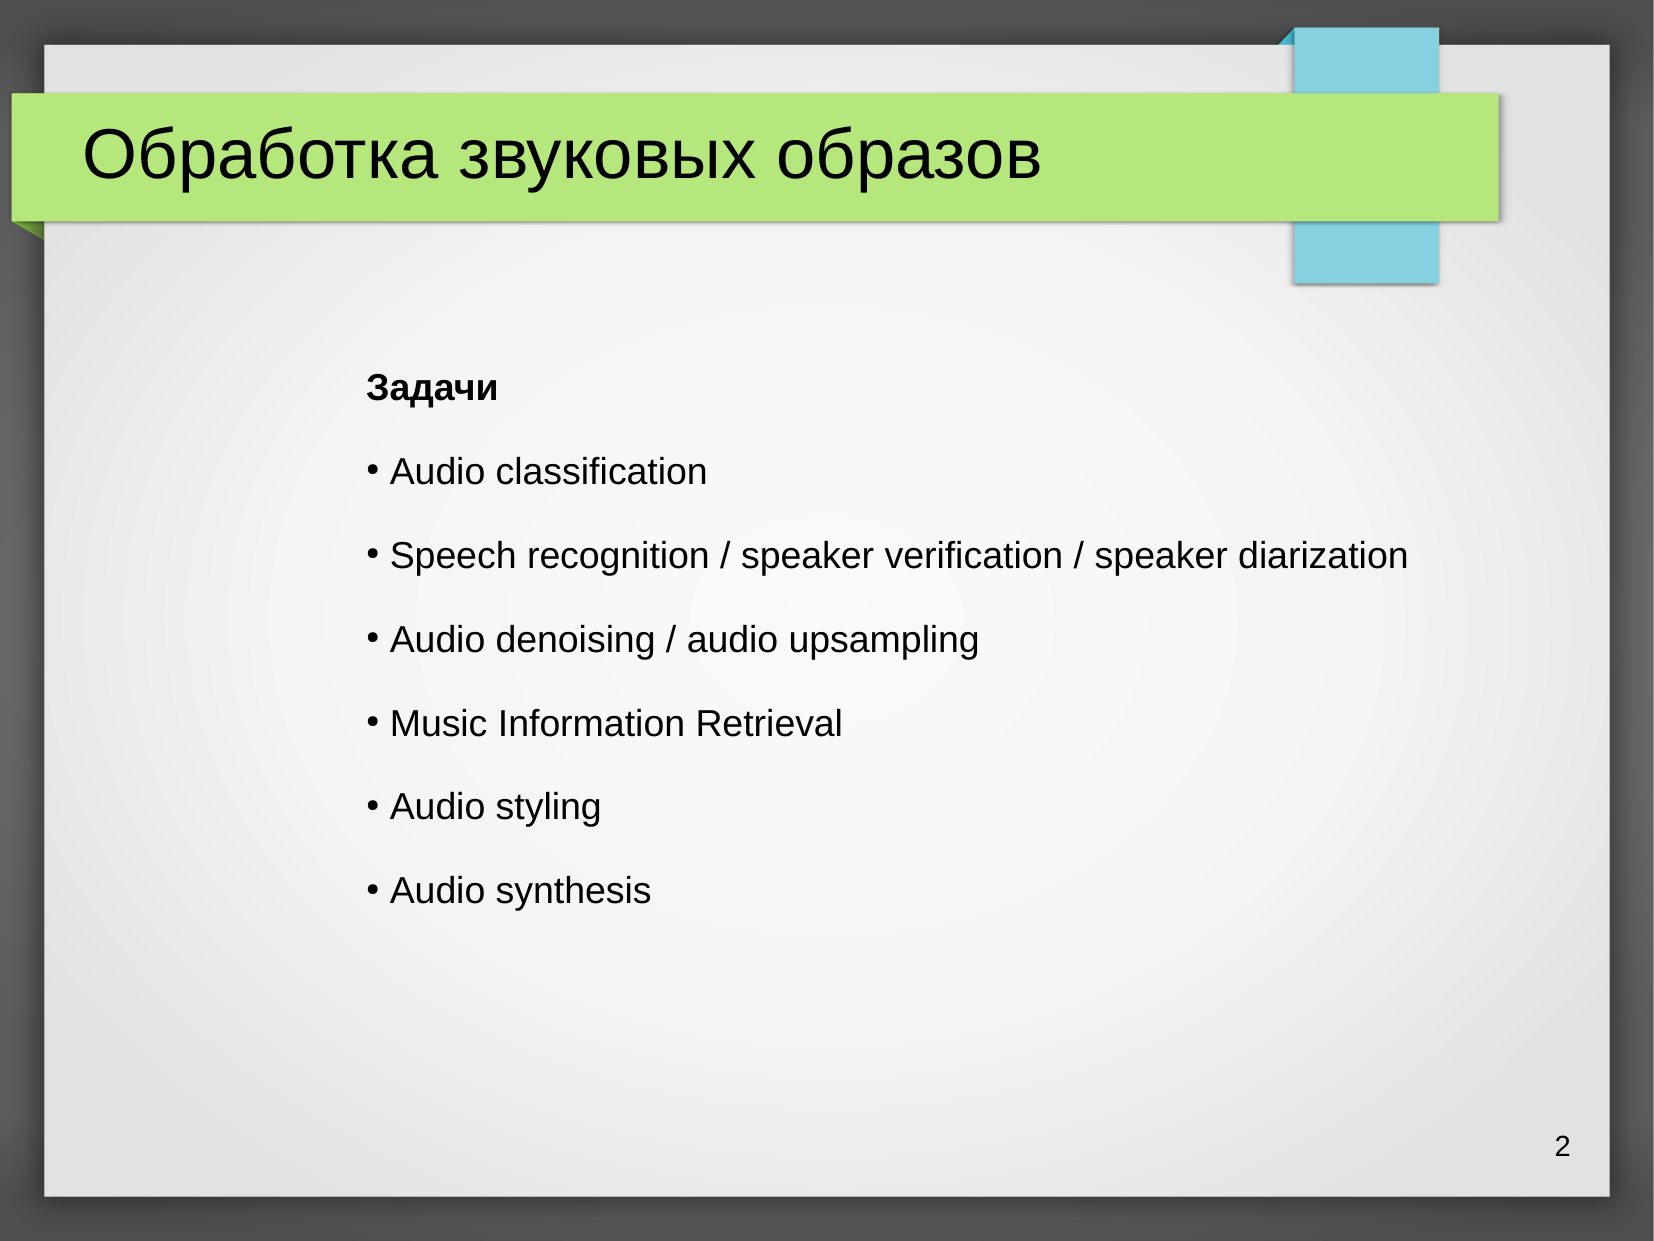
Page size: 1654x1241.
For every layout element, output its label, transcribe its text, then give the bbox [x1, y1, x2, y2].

title Обработка звуковых образов [82, 114, 1406, 194]
picture [0, 0, 1654, 1241]
text_box Задачи Audio classification Speech recognition / speaker verification / speaker diarization Audio denoising / audio upsampling Music Information Retrieval Audio styling Audio synthesis [366, 366, 1489, 997]
